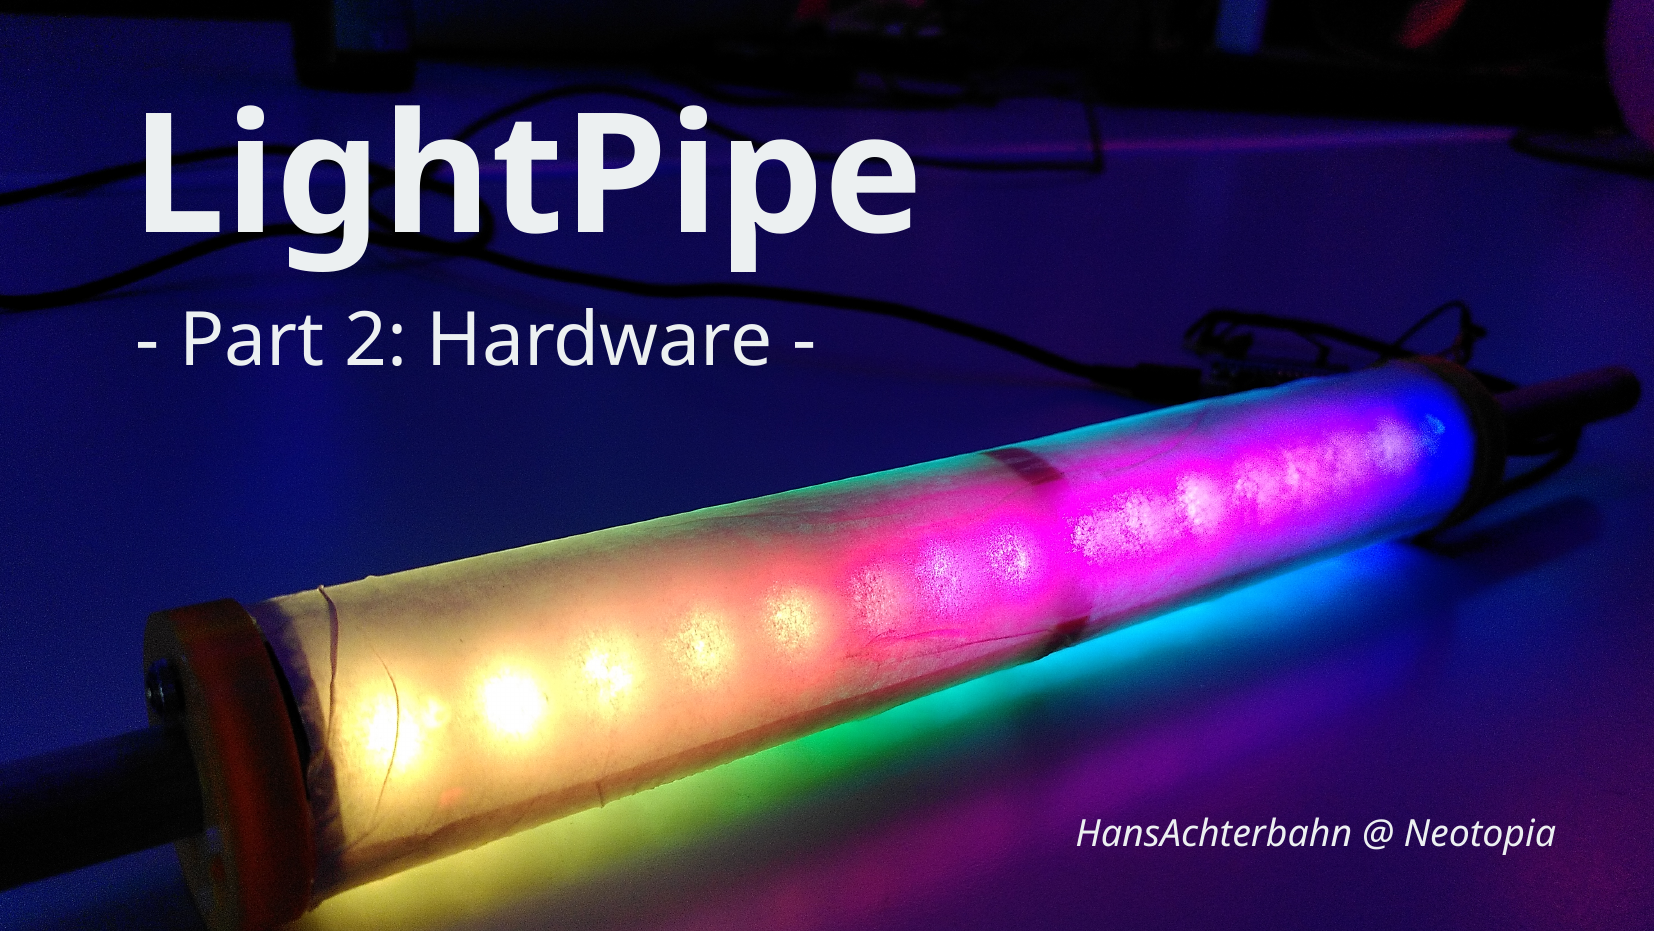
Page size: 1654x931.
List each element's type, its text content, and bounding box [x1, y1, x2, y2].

text_box HansAchterbahn @ Neotopia [1060, 799, 1642, 857]
text_box - Part 2: Hardware - [121, 283, 978, 390]
text_box LightPipe [0, 47, 1229, 250]
picture [0, 0, 1654, 931]
picture [300, 250, 337, 254]
